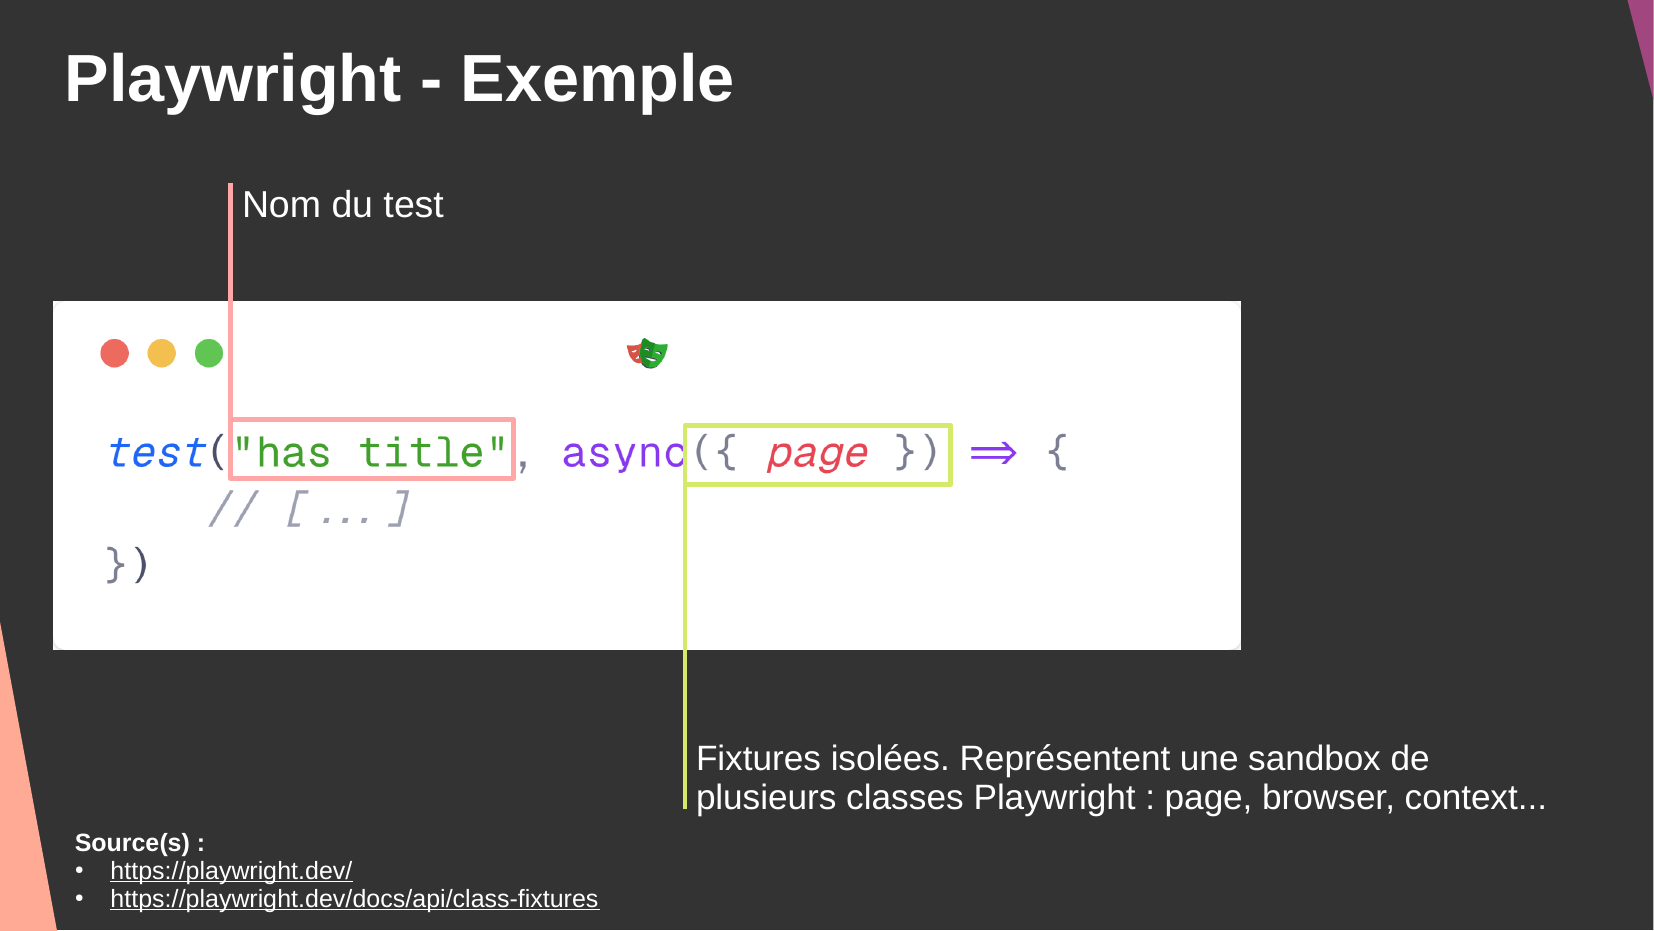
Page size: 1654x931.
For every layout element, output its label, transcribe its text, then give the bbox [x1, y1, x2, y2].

list Fixtures isolées. Représentent une sandbox de plusieurs classes Playwright : page, browser, context... [685, 738, 1565, 827]
title Playwright - Exemple [64, 40, 1635, 116]
text_box [0, 621, 58, 931]
text_box Source(s) : https://playwright.dev/ https://playwright.dev/docs/api/class-fixtures [60, 821, 1546, 921]
list Nom du test [230, 183, 467, 243]
text_box [1627, 0, 1654, 103]
picture [53, 301, 1241, 650]
picture [687, 428, 948, 482]
picture [233, 422, 511, 476]
